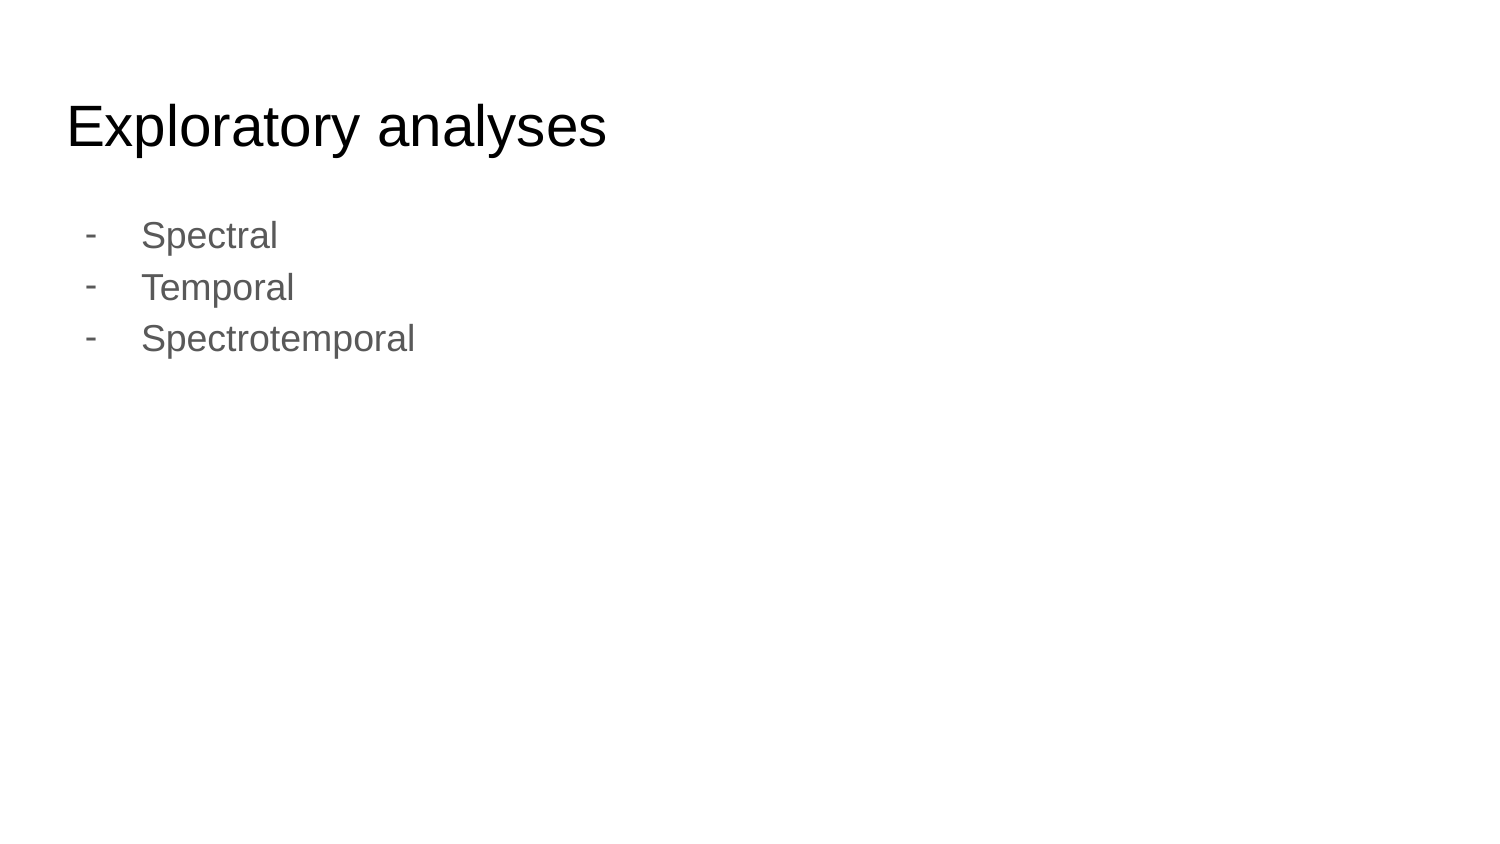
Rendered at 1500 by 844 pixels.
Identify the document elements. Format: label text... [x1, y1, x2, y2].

list Spectral Temporal Spectrotemporal [51, 188, 1449, 750]
title Exploratory analyses [51, 72, 1449, 167]
